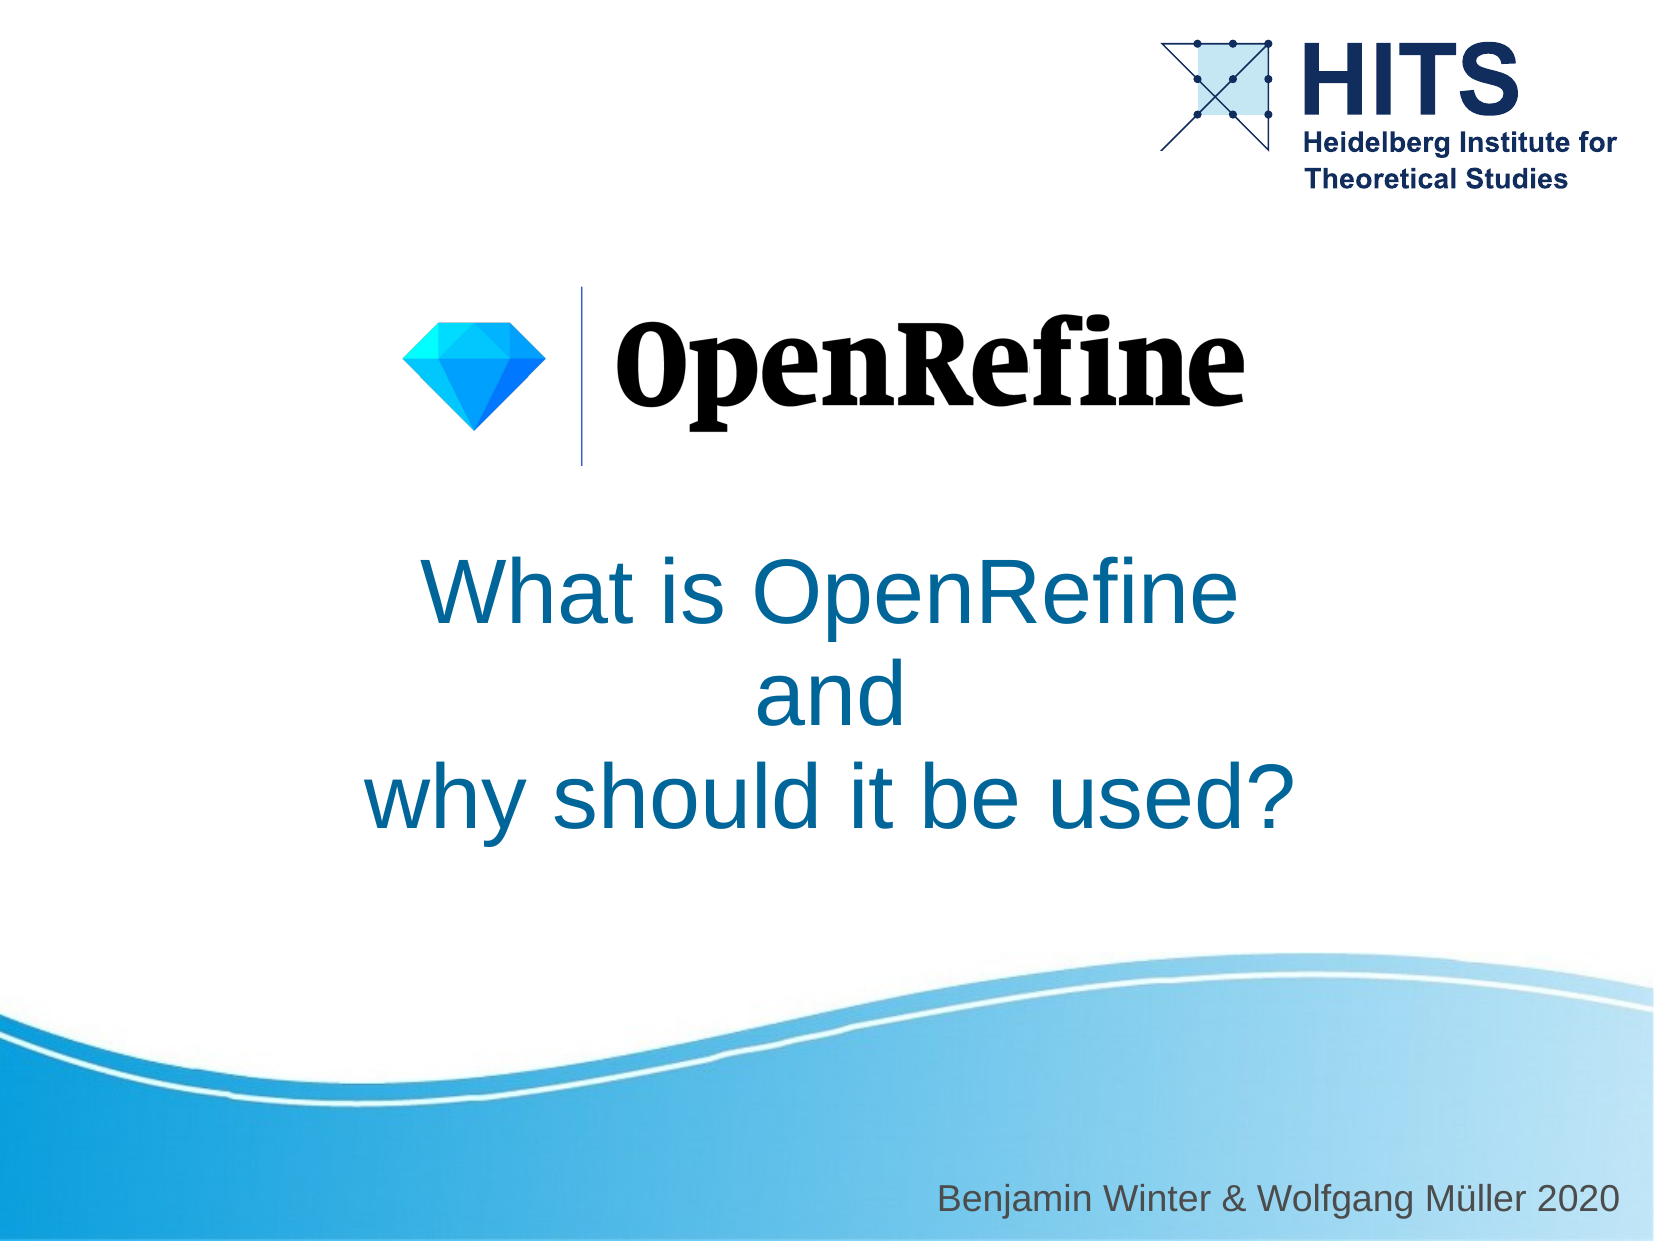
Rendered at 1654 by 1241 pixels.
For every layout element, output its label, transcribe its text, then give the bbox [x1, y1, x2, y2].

picture [391, 286, 1260, 466]
picture [0, 952, 1654, 1241]
text_box Benjamin Winter & Wolfgang Müller 2020 [885, 1170, 1636, 1231]
title What is OpenRefine and why should it be used? [86, 540, 1576, 848]
